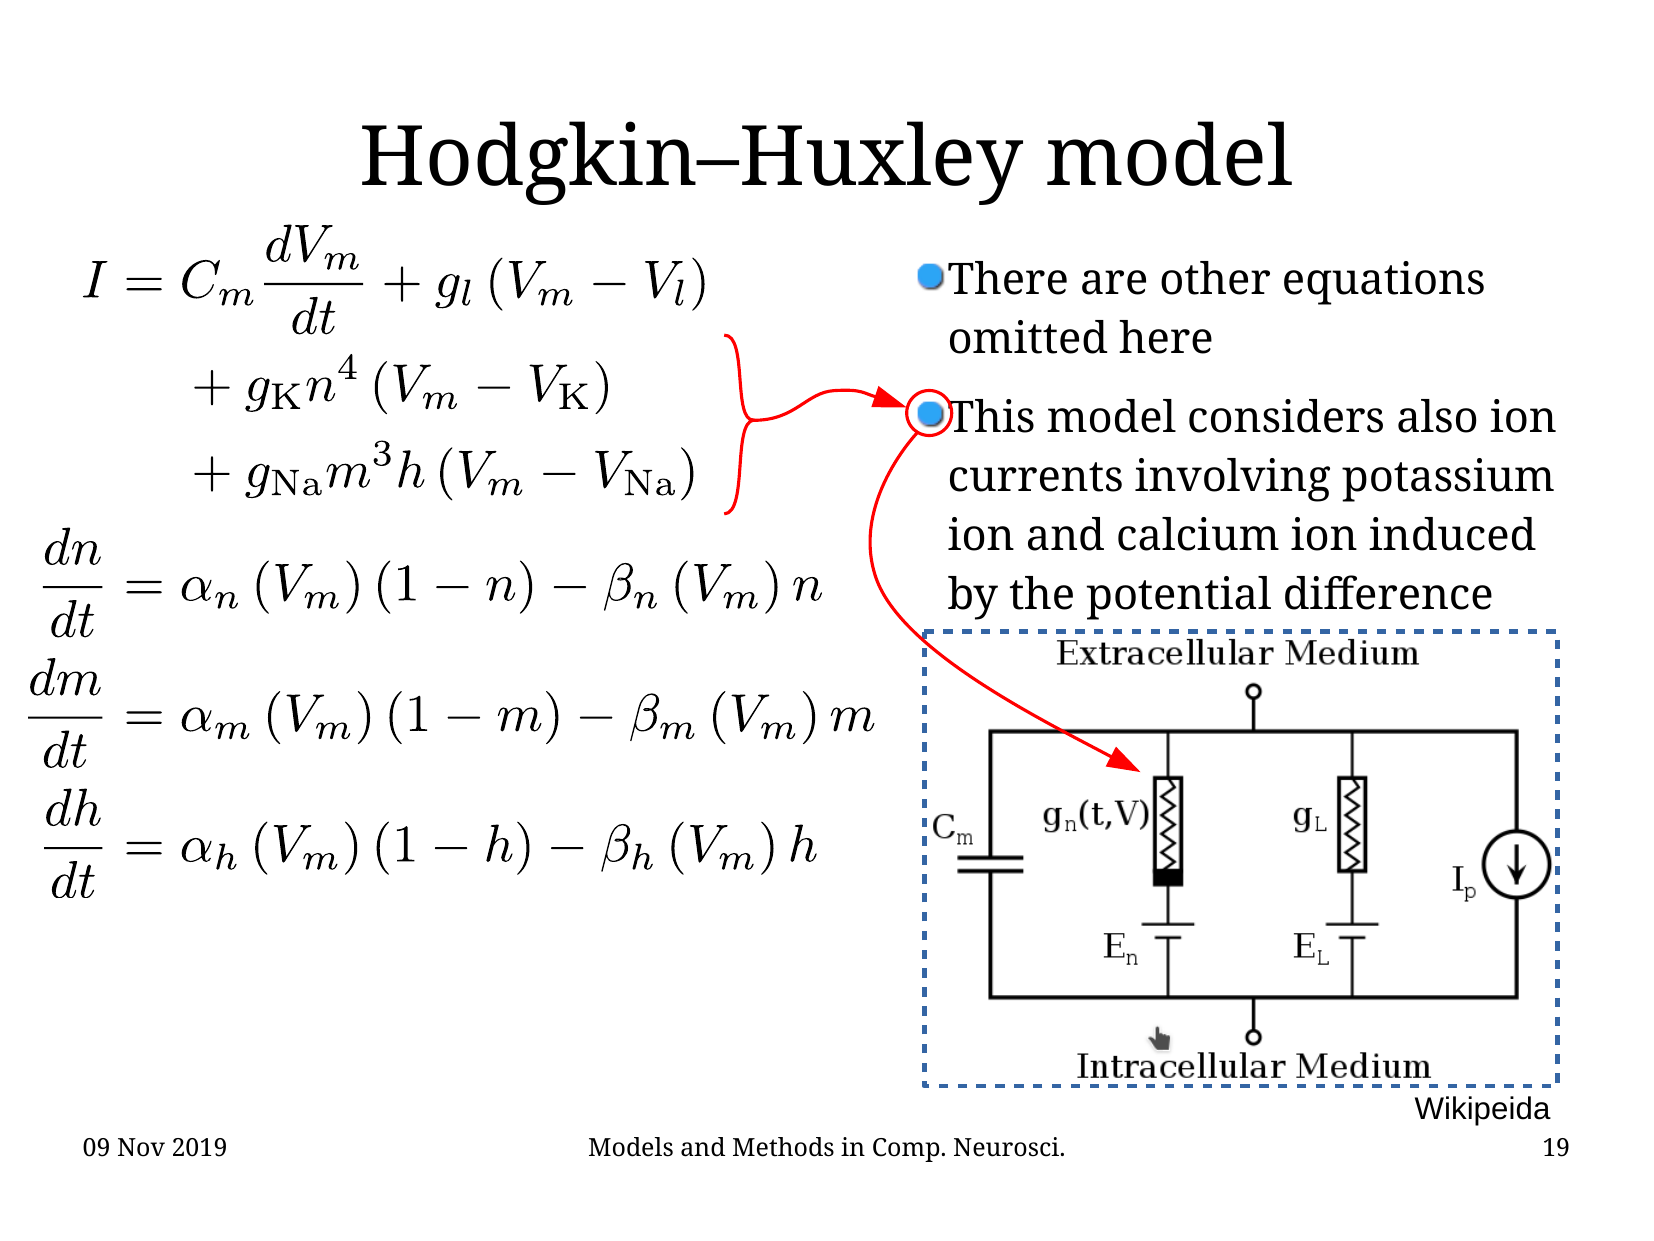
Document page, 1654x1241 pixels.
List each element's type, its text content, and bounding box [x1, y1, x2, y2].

title Hodgkin–Huxley model [82, 49, 1571, 257]
text_box Wikipeida [1399, 1083, 1576, 1141]
picture [926, 633, 1555, 1084]
list There are other equations omitted here This model considers also ion currents involving potassium ion and calcium ion induced by the potential difference [906, 248, 1588, 671]
picture [872, 514, 876, 569]
picture [28, 224, 876, 898]
